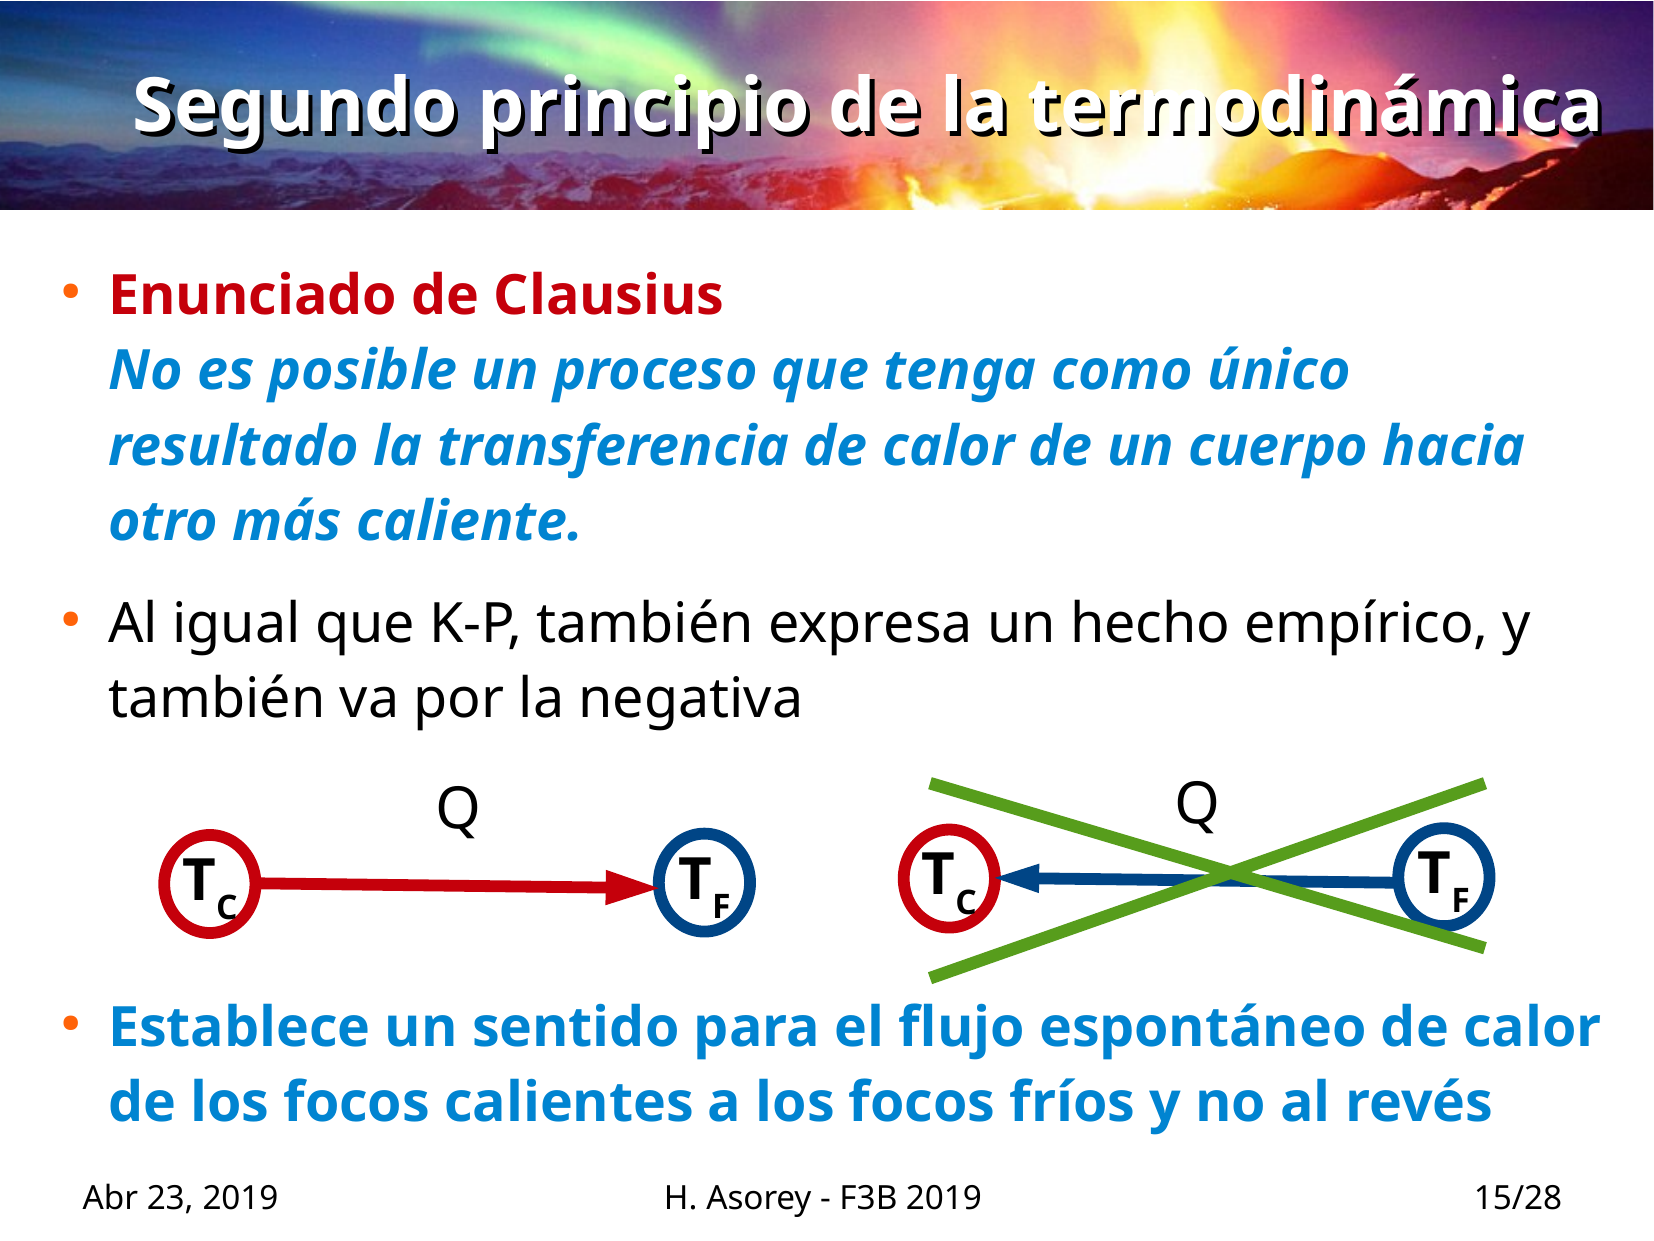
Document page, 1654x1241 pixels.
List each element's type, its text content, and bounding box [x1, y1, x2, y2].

title Segundo principio de la termodinámica [45, 15, 1606, 191]
text_box TC [164, 834, 256, 934]
text_box TC [903, 829, 995, 928]
text_box TF [1398, 828, 1490, 927]
text_box TF [658, 833, 751, 932]
picture [0, 1, 1654, 210]
list Enunciado de Clausius No es posible un proceso que tenga como único resultado la transferencia de calor de un cuerpo hacia otro más caliente. Al igual que K-P, también expresa un hecho empírico, y también va por la negativa Establece un sentido para el flujo espontáneo de calor de los focos calientes a los focos fríos y no al revés [45, 255, 1606, 1156]
